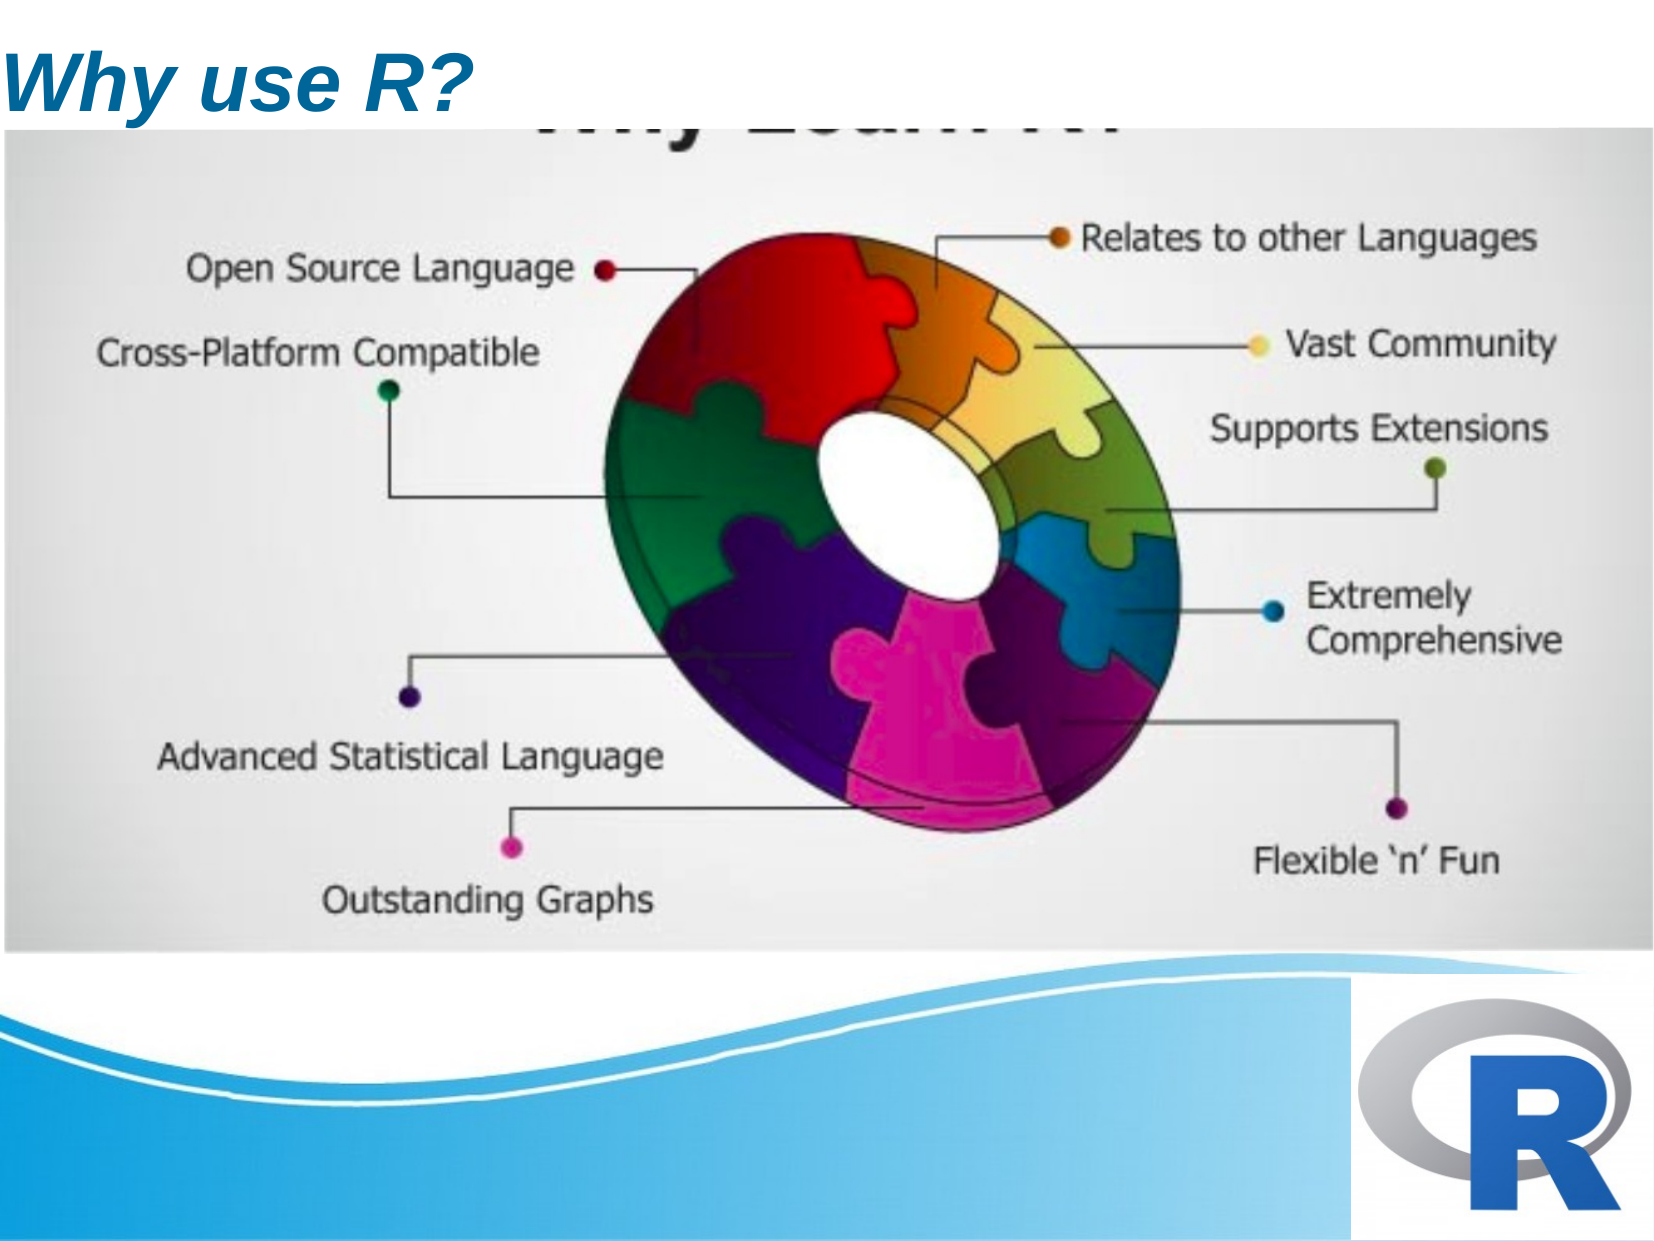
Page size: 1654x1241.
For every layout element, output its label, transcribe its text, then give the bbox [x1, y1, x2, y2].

title Why use R? [0, 15, 1291, 150]
picture [0, 127, 1654, 1241]
